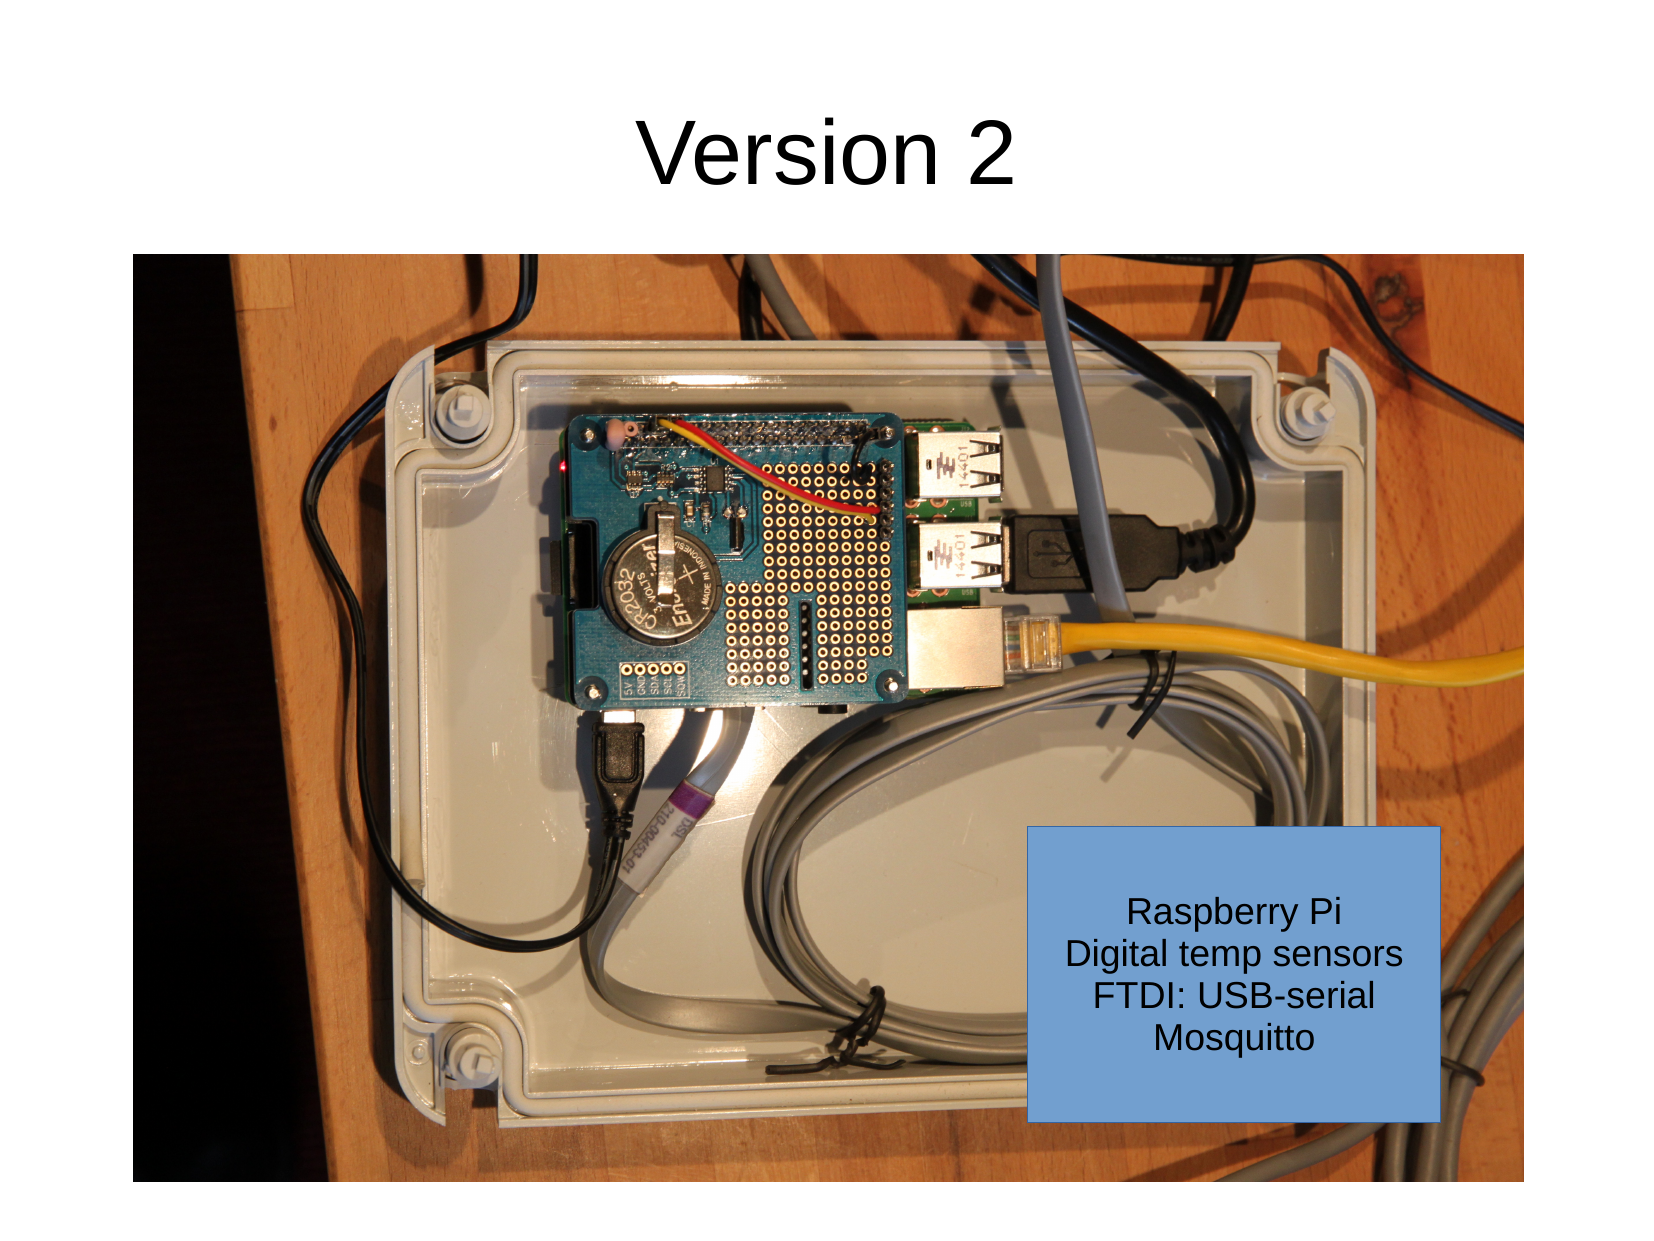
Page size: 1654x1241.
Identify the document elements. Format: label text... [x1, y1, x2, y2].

text_box Raspberry Pi Digital temp sensors FTDI: USB-serial Mosquitto [1027, 826, 1441, 1123]
picture [133, 254, 1524, 1182]
title Version 2 [82, 49, 1571, 257]
